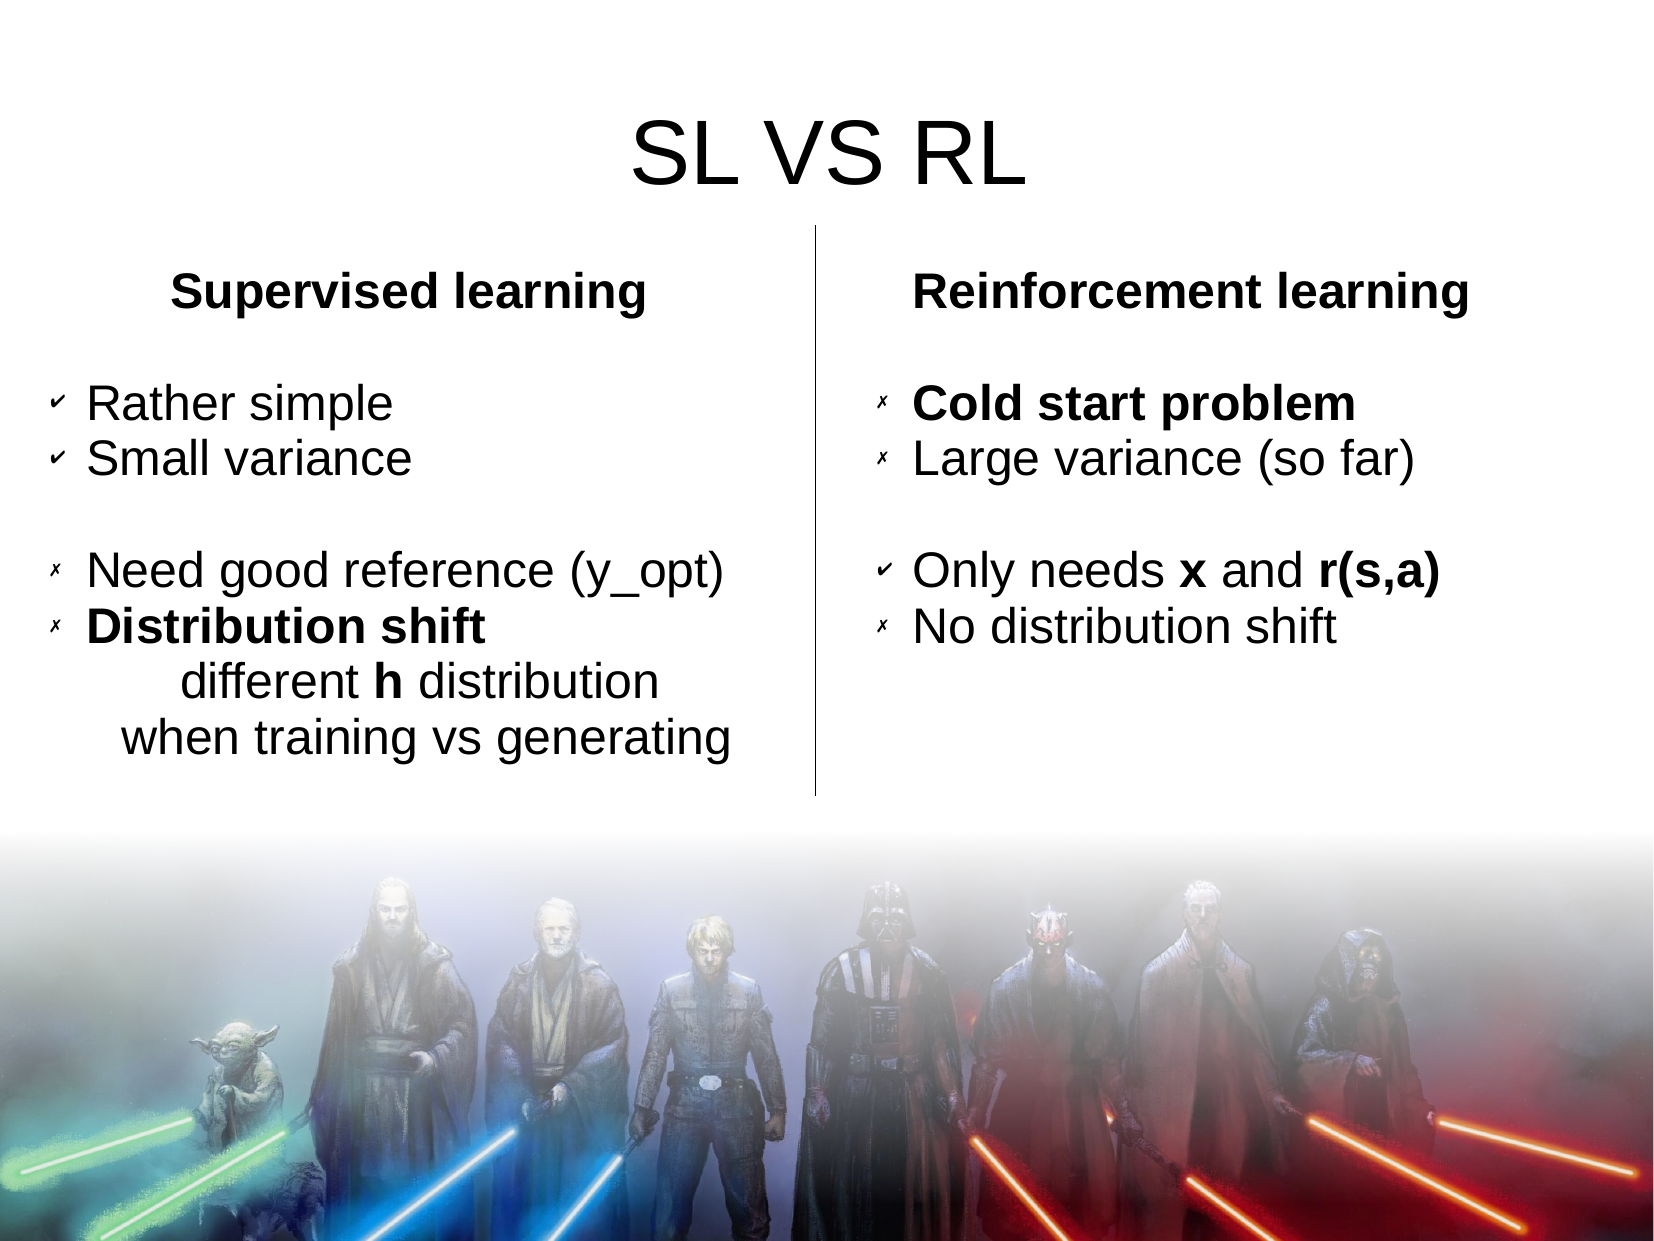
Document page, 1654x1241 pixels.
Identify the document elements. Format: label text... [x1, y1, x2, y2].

text_box Reinforcement learning Cold start problem Large variance (so far) Only needs x and r(s,a) No distribution shift [862, 255, 1654, 665]
picture [0, 830, 1654, 1241]
title SL VS RL [23, 49, 1636, 257]
text_box Supervised learning Rather simple Small variance Need good reference (y_opt) Distribution shift different h distribution when training vs generating [35, 255, 816, 834]
